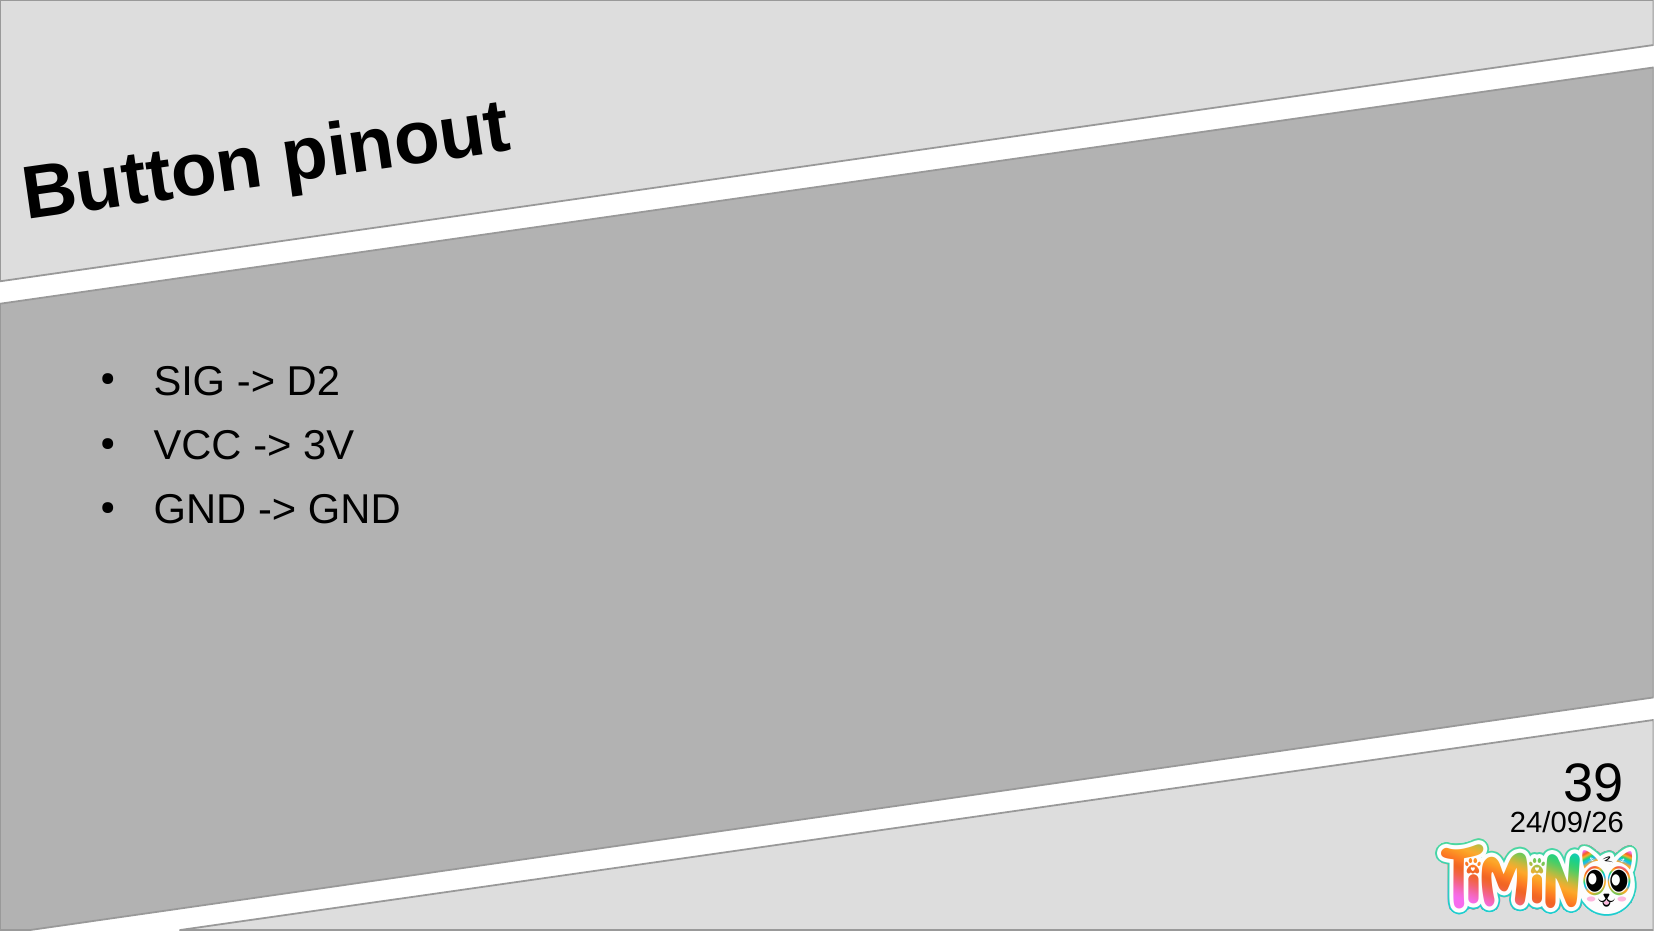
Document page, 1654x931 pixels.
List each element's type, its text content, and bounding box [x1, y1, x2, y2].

list SIG -> D2 VCC -> 3V GND -> GND [82, 292, 1538, 833]
title Button pinout [11, 0, 1496, 272]
picture [1435, 838, 1638, 916]
